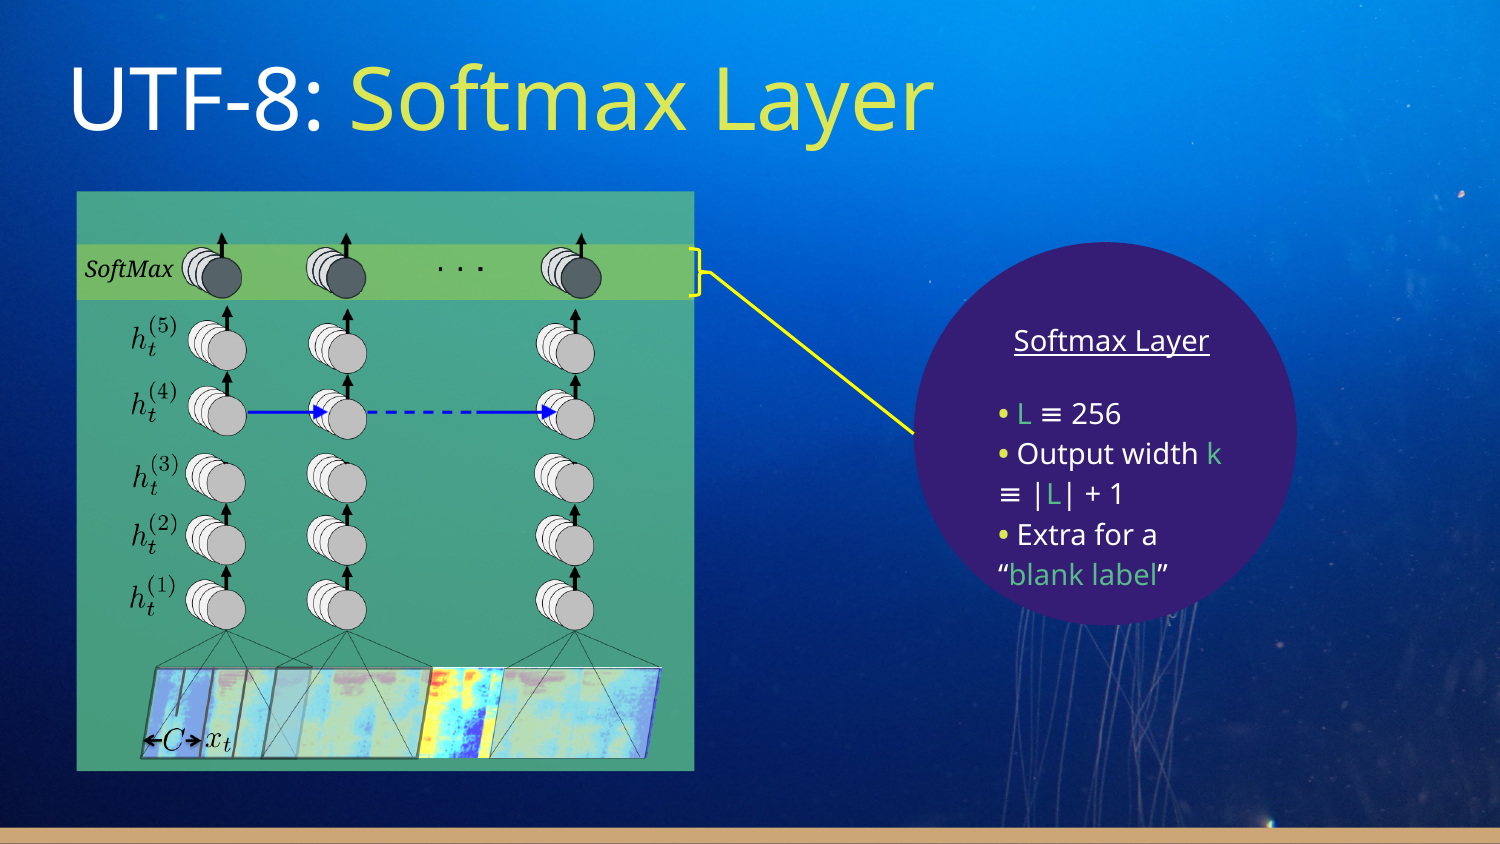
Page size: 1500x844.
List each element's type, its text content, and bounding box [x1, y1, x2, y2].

text_box SoftMax [69, 239, 176, 295]
text_box [1108, 531, 1117, 543]
text_box [76, 191, 695, 772]
text_box [1145, 537, 1152, 543]
picture [0, 0, 1500, 827]
text_box • L ≡ 256 • Output width k ≡ |L| + 1 • Extra for a “blank label” [983, 375, 1241, 531]
text_box [973, 242, 1238, 295]
text_box Softmax Layer [926, 295, 1297, 385]
text_box [913, 366, 1297, 626]
text_box [1074, 537, 1081, 543]
title UTF-8: Softmax Layer [51, 38, 1449, 154]
